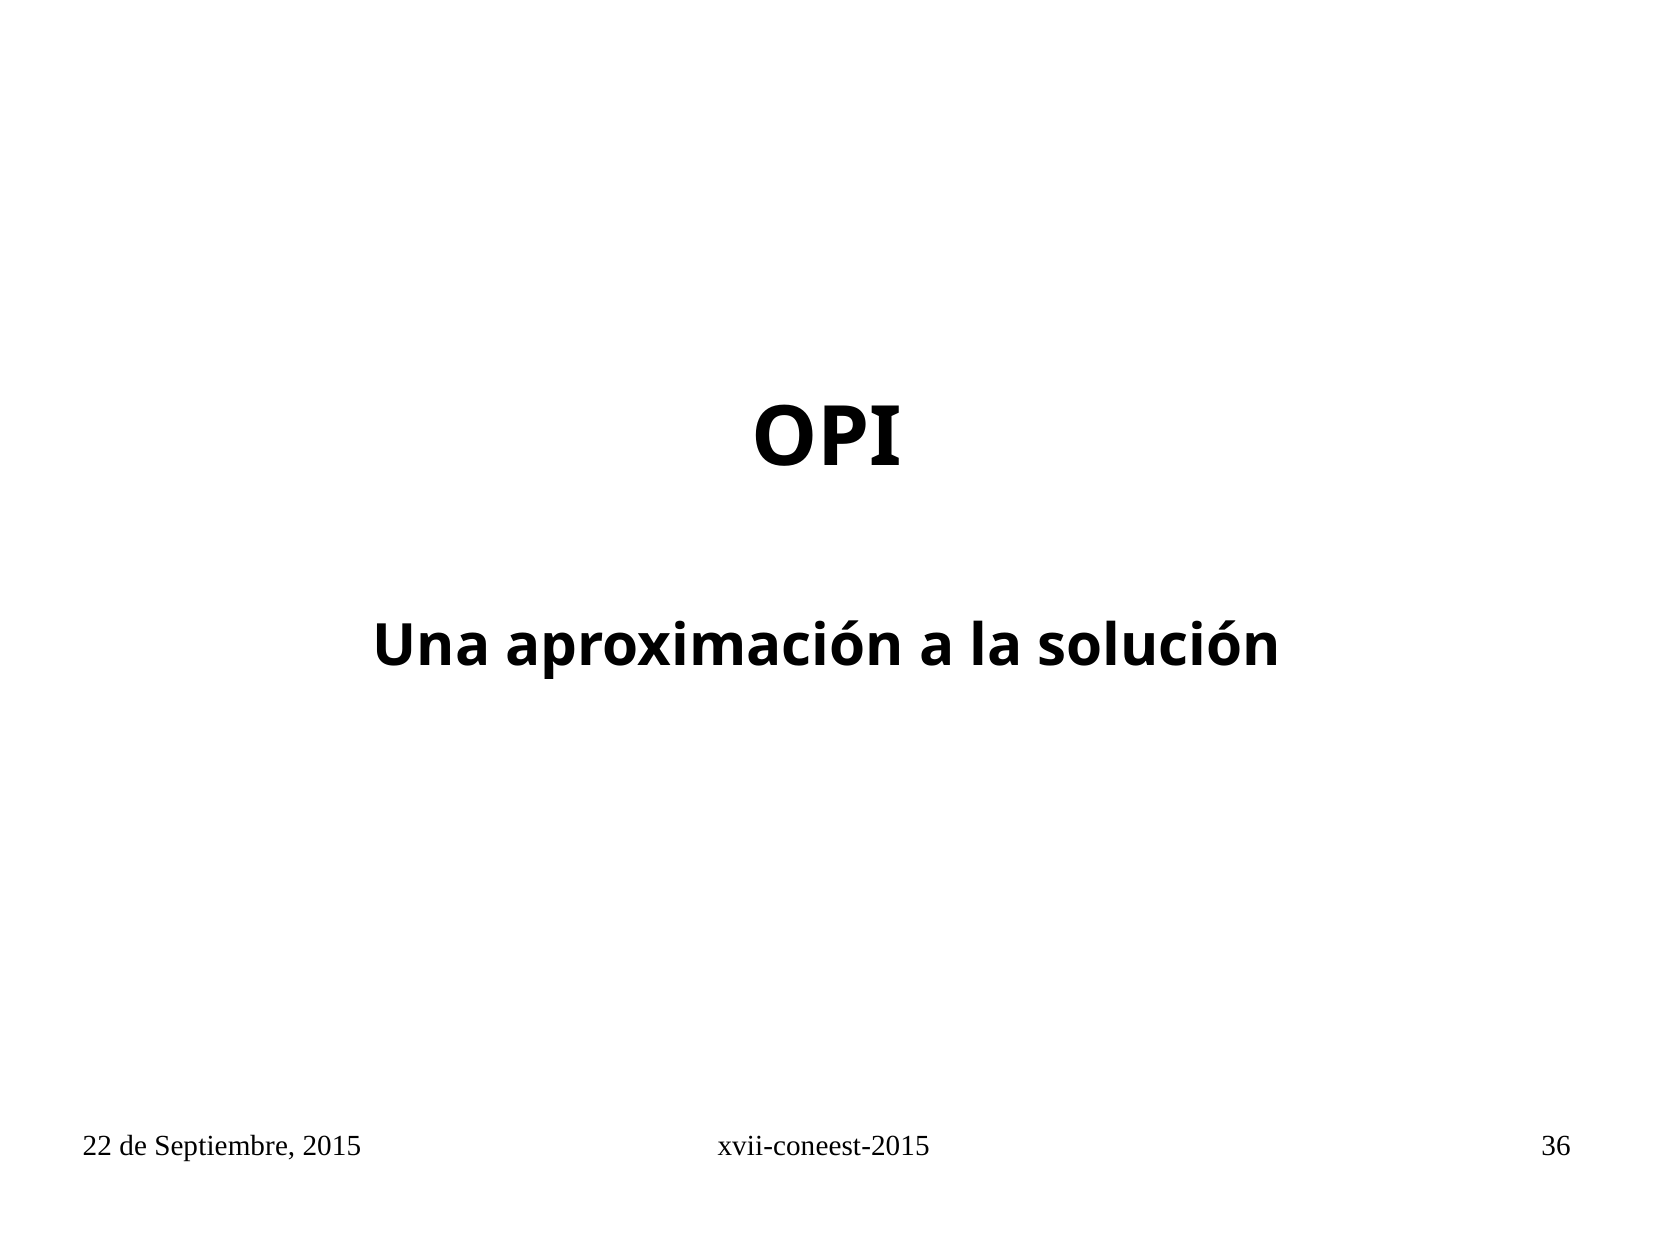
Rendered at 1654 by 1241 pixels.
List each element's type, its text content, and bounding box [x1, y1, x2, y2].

subtitle OPI Una aproximación a la solución [82, 49, 1571, 1010]
